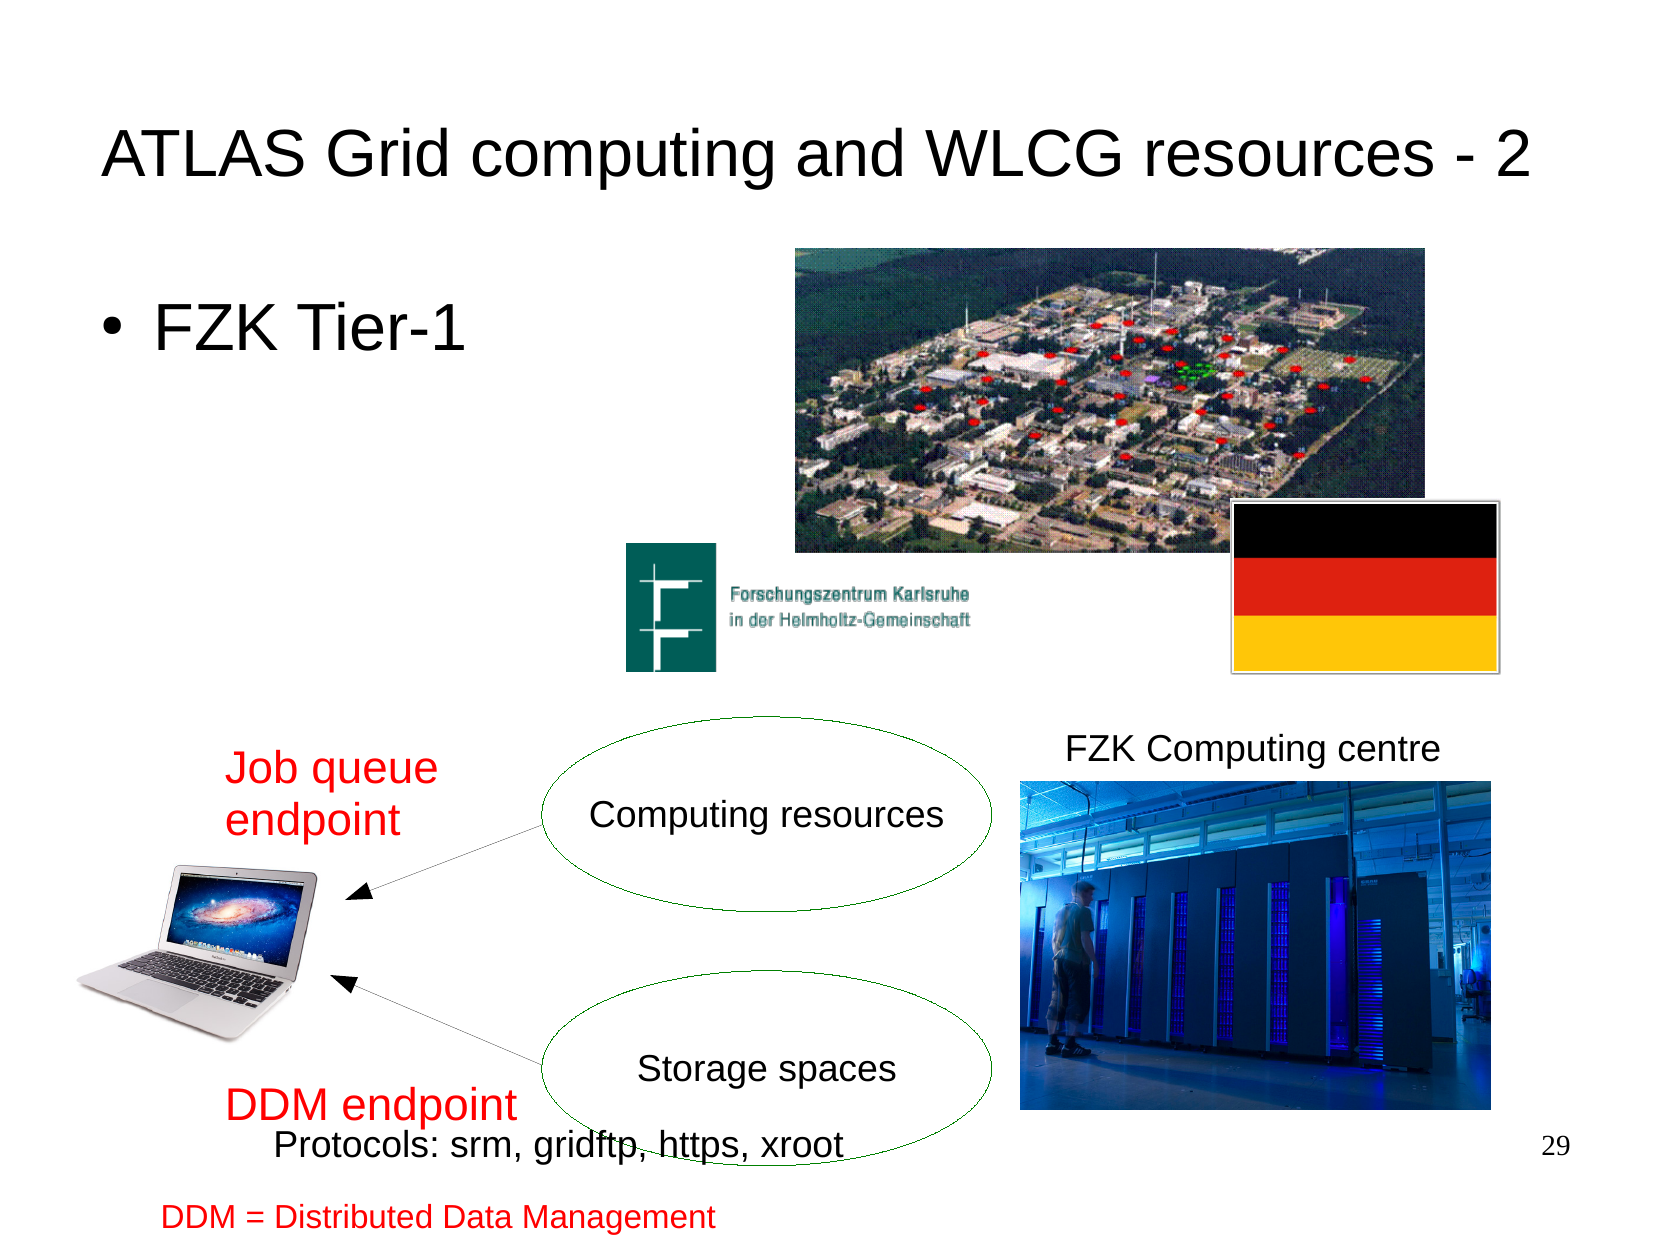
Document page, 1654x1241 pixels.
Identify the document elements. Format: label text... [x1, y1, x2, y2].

picture [1020, 781, 1491, 1111]
text_box Storage spaces [541, 970, 992, 1116]
text_box FZK Computing centre [1050, 720, 1471, 777]
picture [626, 248, 1501, 676]
text_box Computing resources [556, 716, 992, 912]
text_box DDM = Distributed Data Management [145, 1190, 1031, 1241]
list FZK Tier-1 [82, 290, 1571, 751]
text_box Job queue endpoint [210, 735, 556, 853]
picture [60, 854, 331, 1051]
text_box Protocols: srm, gridftp, https, xroot [258, 1116, 977, 1174]
title ATLAS Grid computing and WLCG resources - 2 [82, 49, 1571, 257]
text_box DDM endpoint [210, 1071, 556, 1138]
